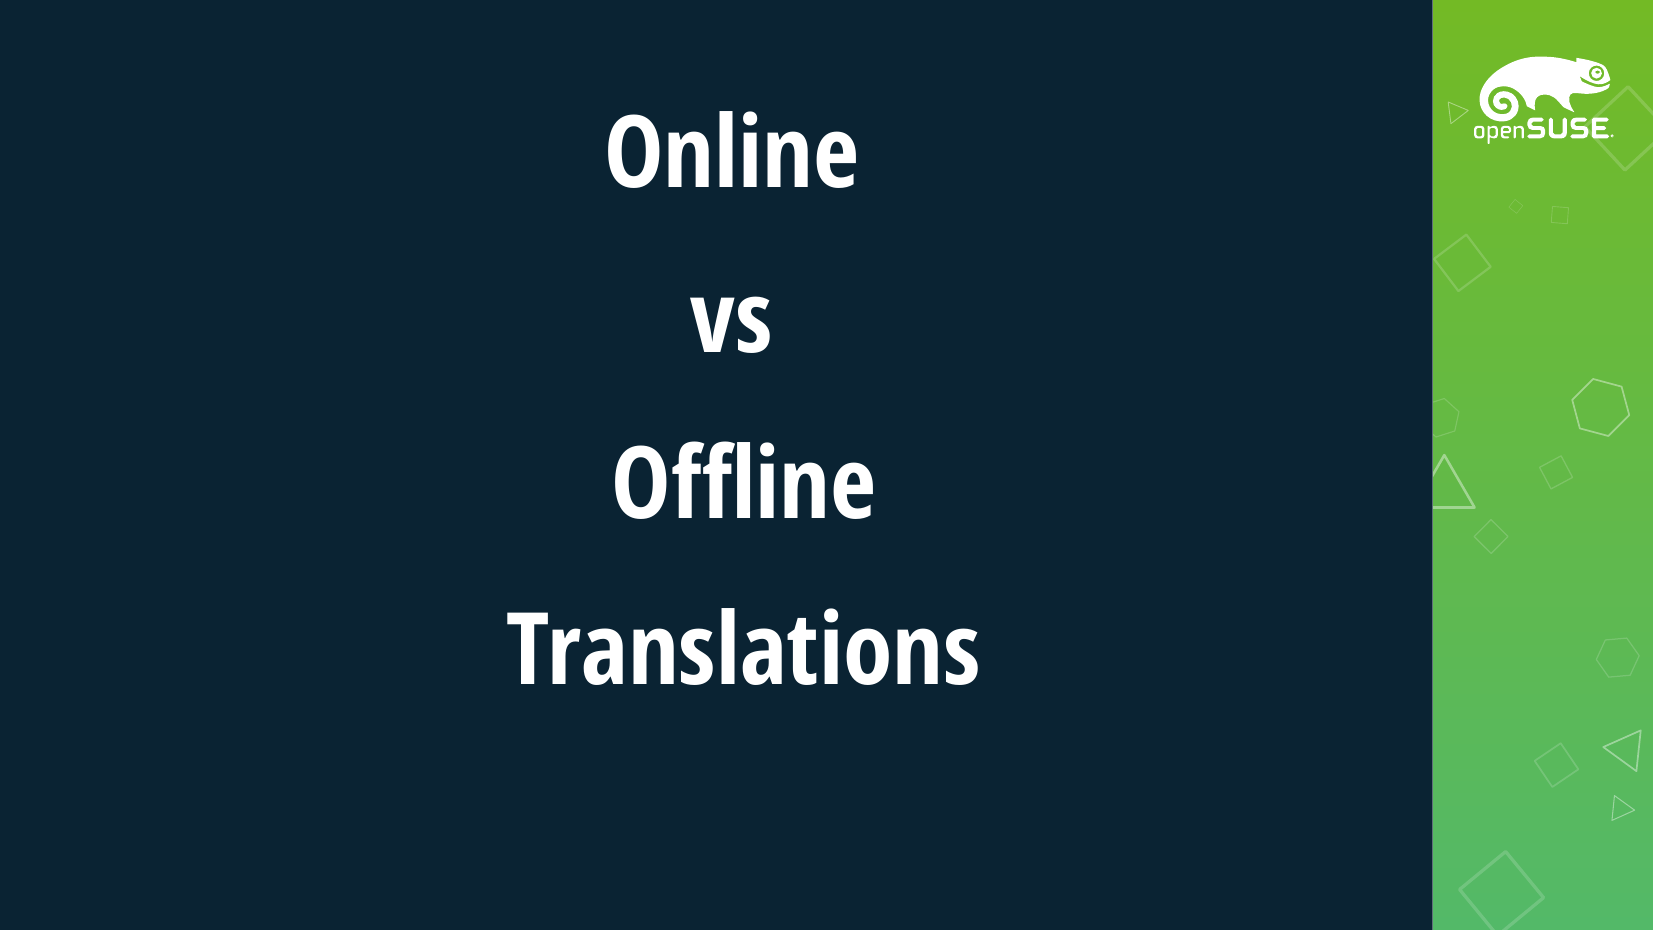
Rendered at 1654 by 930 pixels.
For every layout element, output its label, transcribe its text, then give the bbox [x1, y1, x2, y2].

subtitle Online vs Offline Translations [82, 37, 1336, 757]
